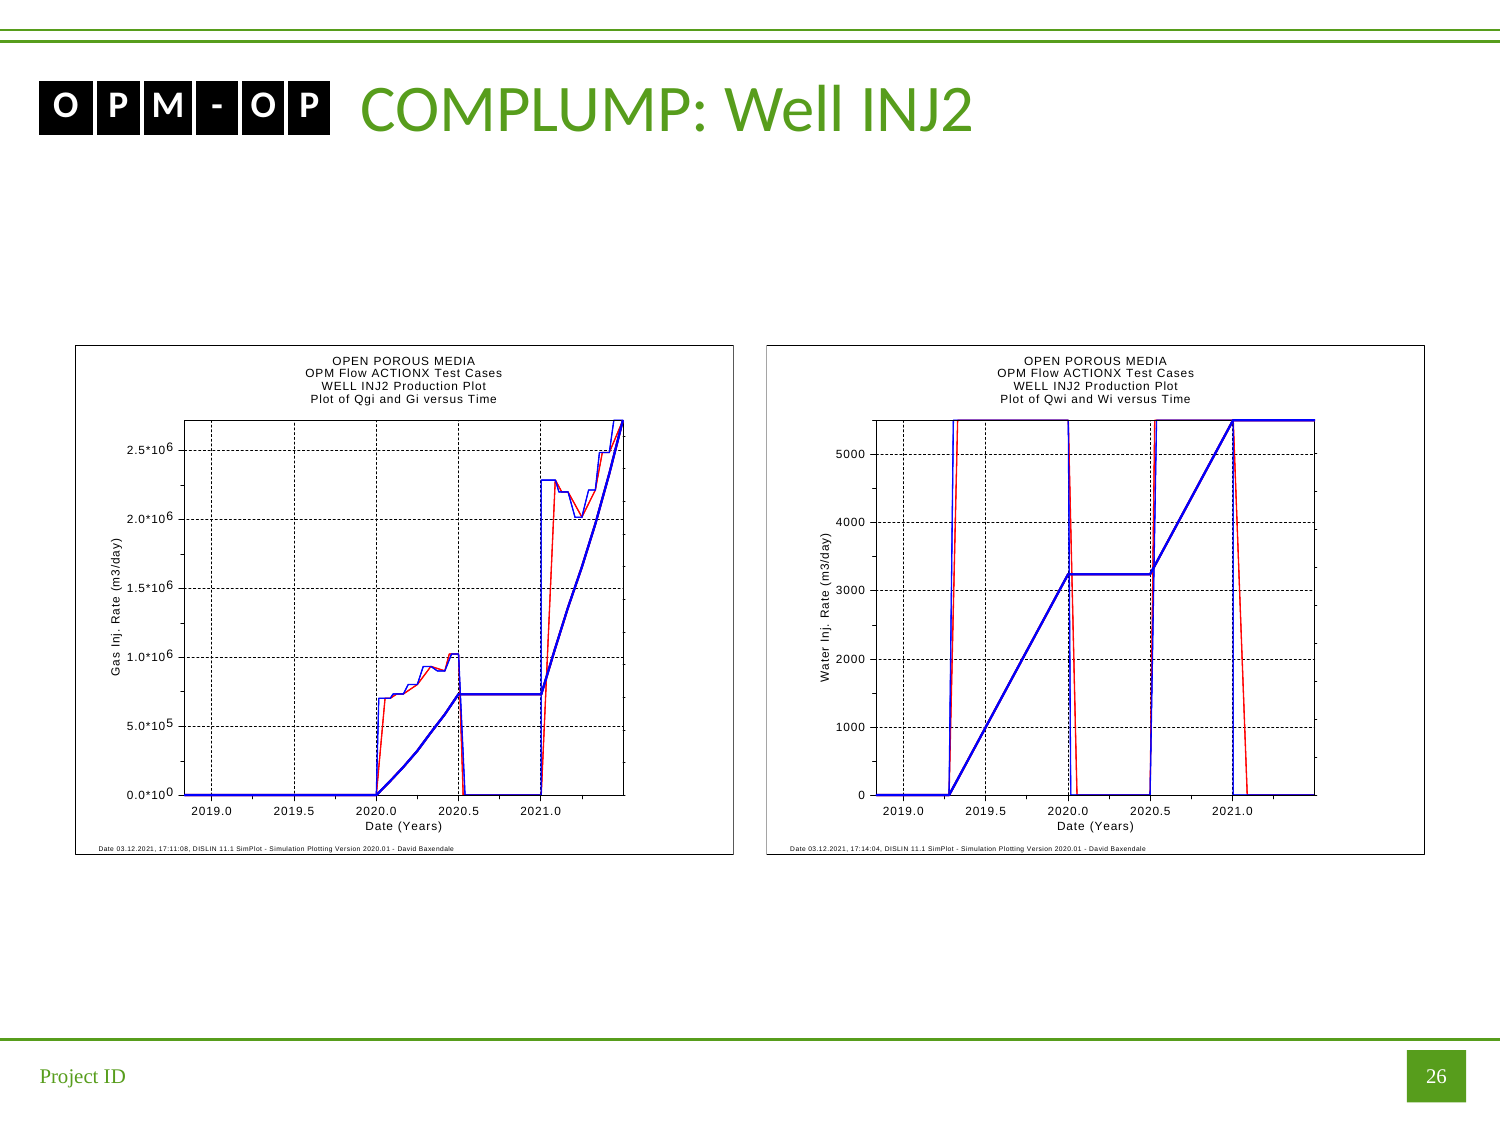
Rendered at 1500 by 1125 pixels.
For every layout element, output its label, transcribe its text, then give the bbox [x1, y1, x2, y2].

picture [766, 345, 1426, 855]
picture [74, 345, 734, 855]
title COMPLUMP: Well iNJ2 [360, 77, 1425, 153]
